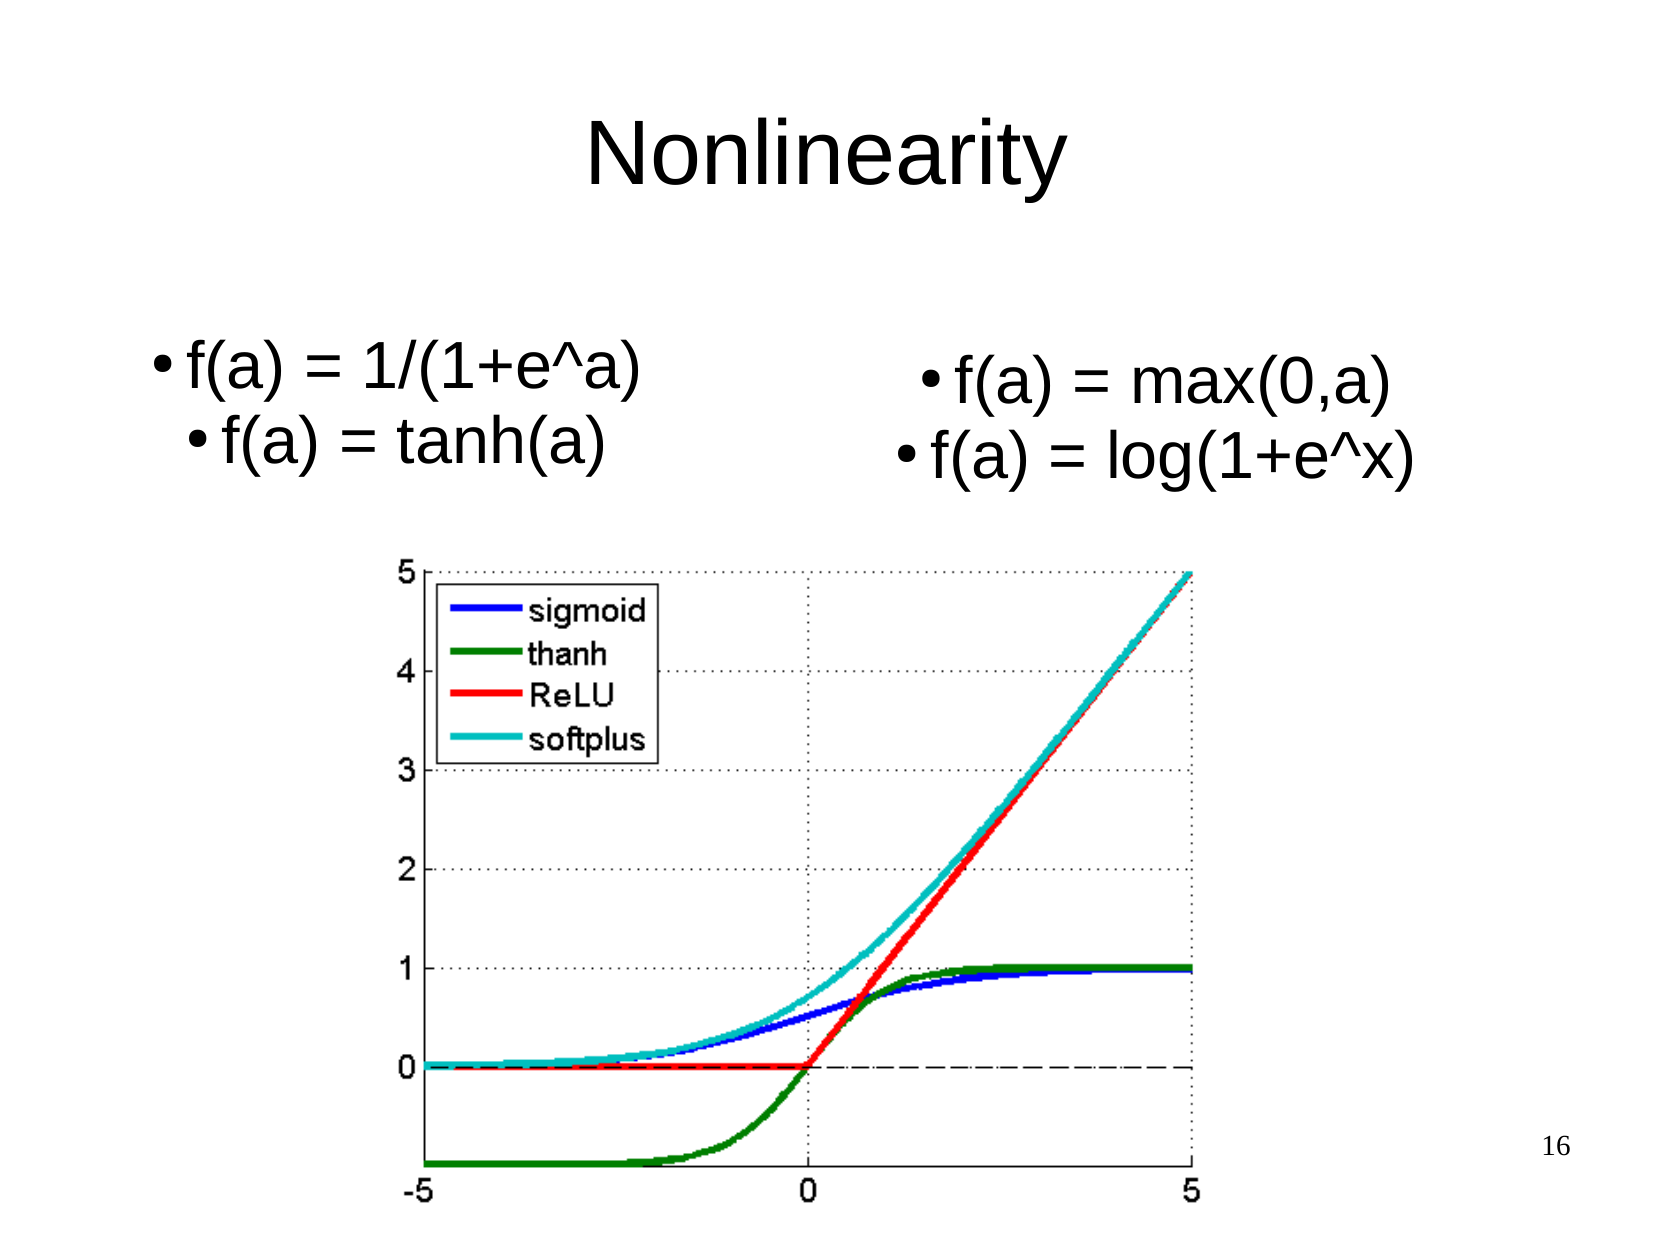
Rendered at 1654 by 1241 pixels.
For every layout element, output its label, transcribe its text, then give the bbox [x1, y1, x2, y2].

text_box f(a) = 1/(1+e^a) f(a) = tanh(a) [0, 328, 816, 553]
text_box f(a) = max(0,a) f(a) = log(1+e^x) [879, 335, 1433, 500]
picture [295, 516, 1285, 1241]
title Nonlinearity [82, 49, 1571, 257]
